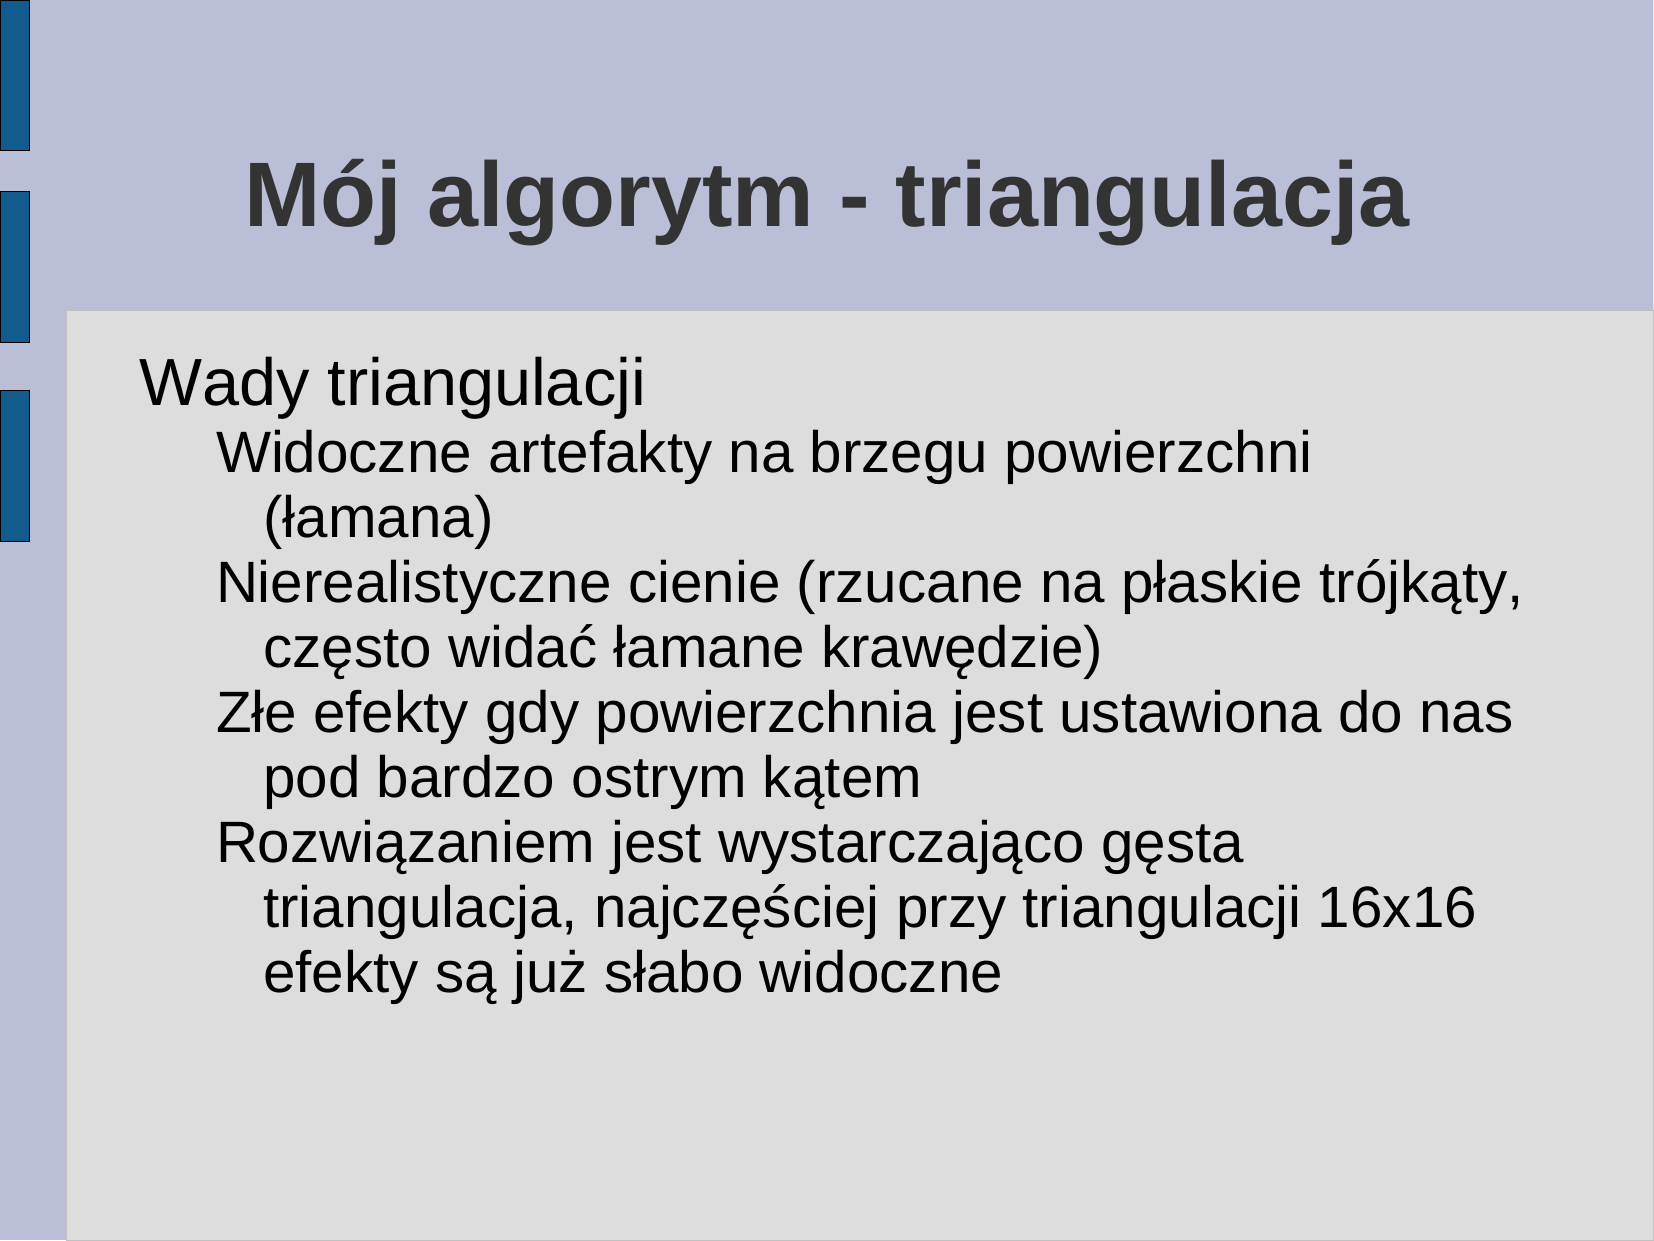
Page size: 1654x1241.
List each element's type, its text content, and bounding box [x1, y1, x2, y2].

title Mój algorytm - triangulacja [121, 91, 1534, 299]
list Wady triangulacji Widoczne artefakty na brzegu powierzchni (łamana) Nierealistyczne cienie (rzucane na płaskie trójkąty, często widać łamane krawędzie) Złe efekty gdy powierzchnia jest ustawiona do nas pod bardzo ostrym kątem Rozwiązaniem jest wystarczająco gęsta triangulacja, najczęściej przy triangulacji 16x16 efekty są już słabo widoczne [121, 344, 1534, 1127]
